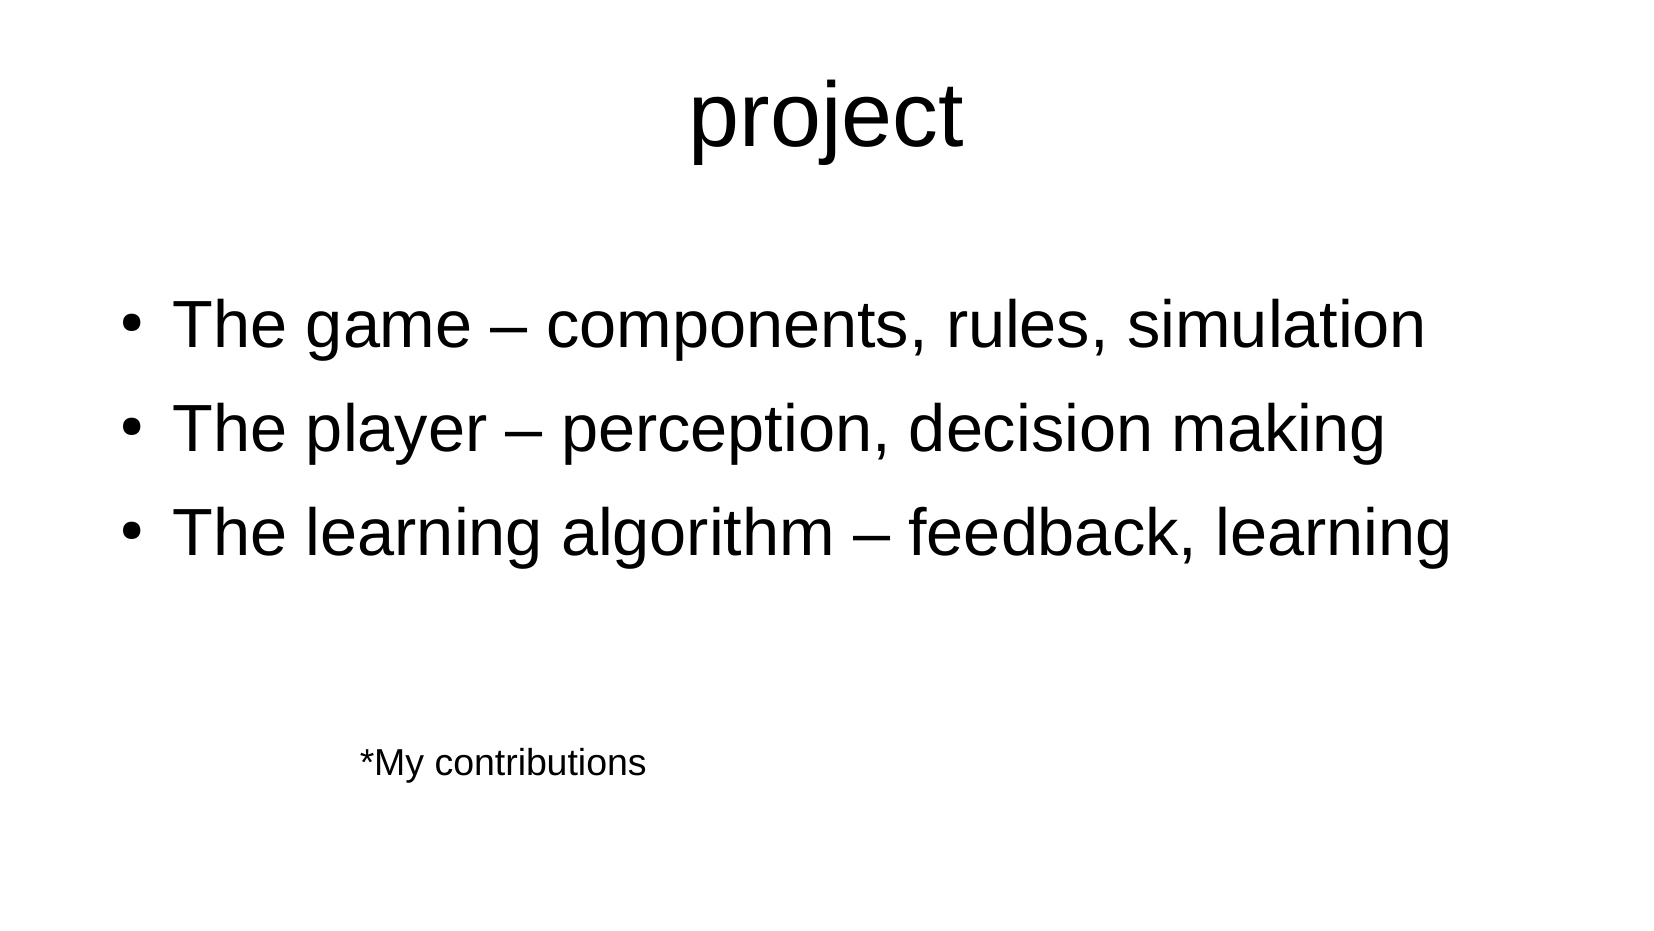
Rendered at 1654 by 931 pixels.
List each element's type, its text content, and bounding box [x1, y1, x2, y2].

list The game – components, rules, simulation The player – perception, decision making The learning algorithm – feedback, learning [102, 286, 1591, 827]
title project [82, 37, 1571, 193]
text_box *My contributions [345, 733, 662, 791]
